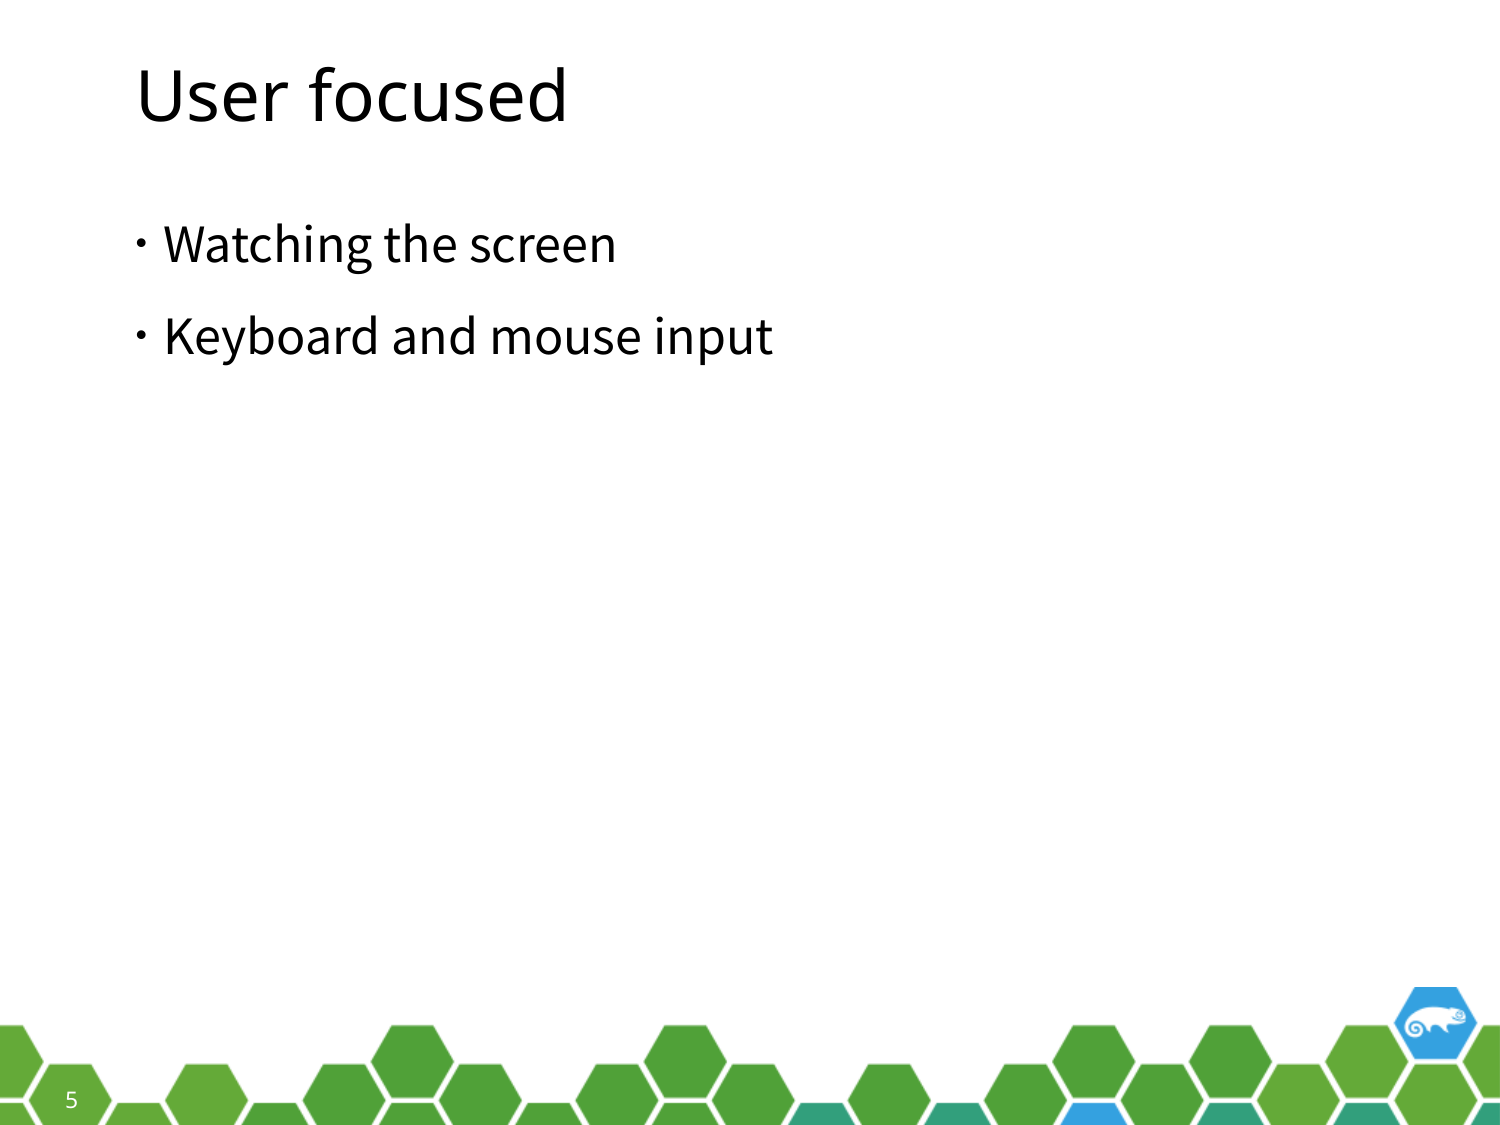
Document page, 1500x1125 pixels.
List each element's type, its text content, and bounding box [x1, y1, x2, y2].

title User focused [135, 12, 1372, 175]
picture [0, 987, 1500, 1125]
list Watching the screen Keyboard and mouse input [135, 208, 1372, 862]
